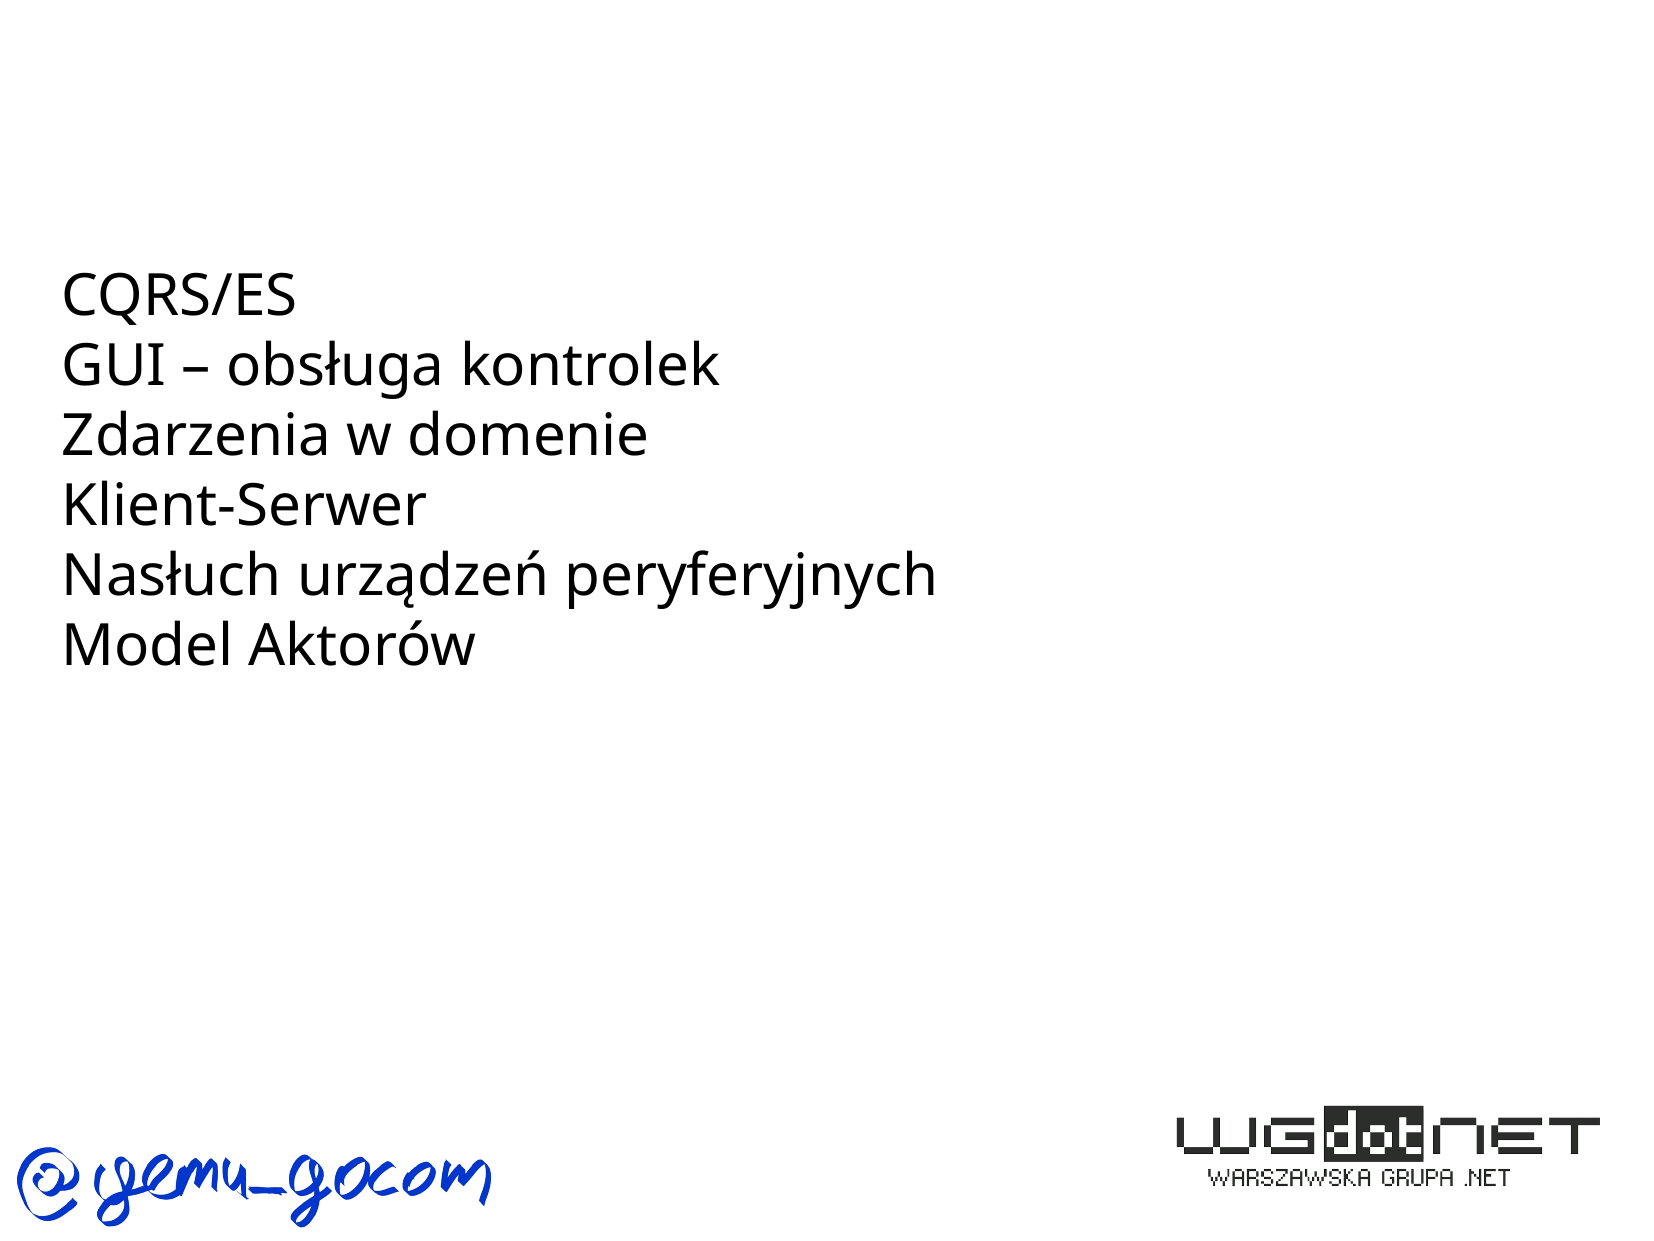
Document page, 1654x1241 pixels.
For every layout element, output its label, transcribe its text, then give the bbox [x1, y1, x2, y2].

picture [11, 1129, 497, 1241]
text_box CQRS/ES GUI – obsługa kontrolek Zdarzenia w domenie Klient-Serwer Nasłuch urządzeń peryferyjnych Model Aktorów [47, 35, 1606, 1040]
picture [1169, 1103, 1603, 1193]
